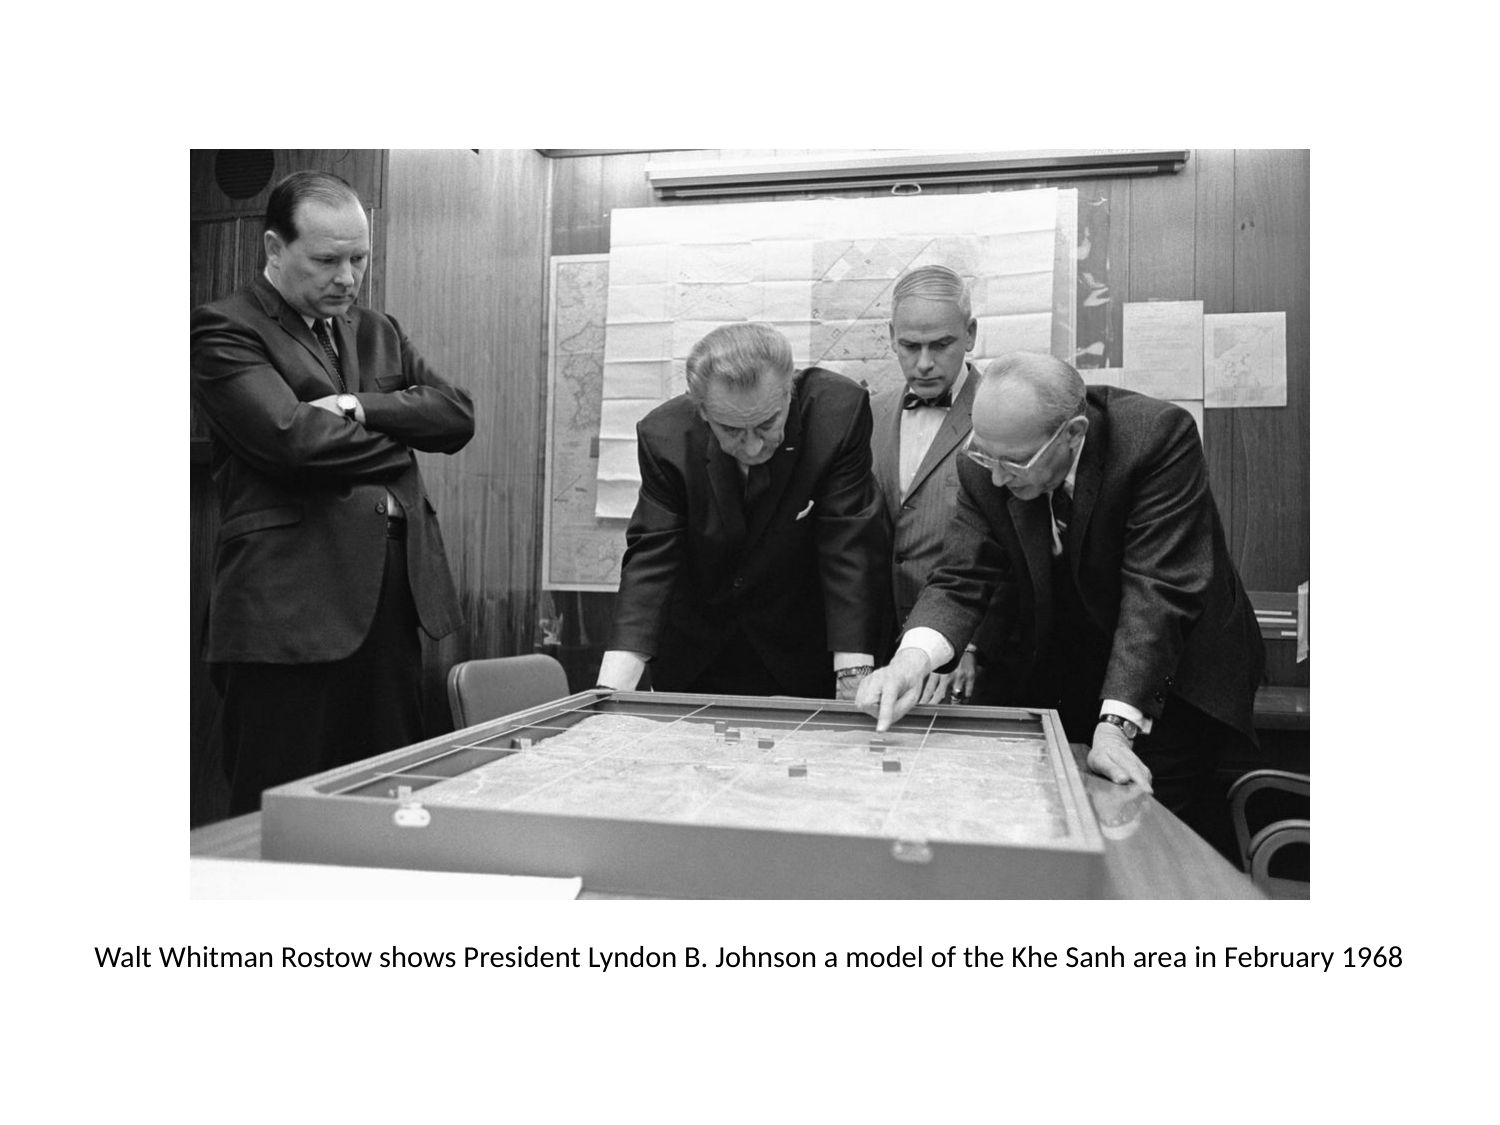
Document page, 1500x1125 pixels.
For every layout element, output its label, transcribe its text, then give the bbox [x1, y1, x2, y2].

text_box Walt Whitman Rostow shows President Lyndon B. Johnson a model of the Khe Sanh area in February 1968 [79, 929, 1421, 982]
picture [190, 149, 1310, 900]
